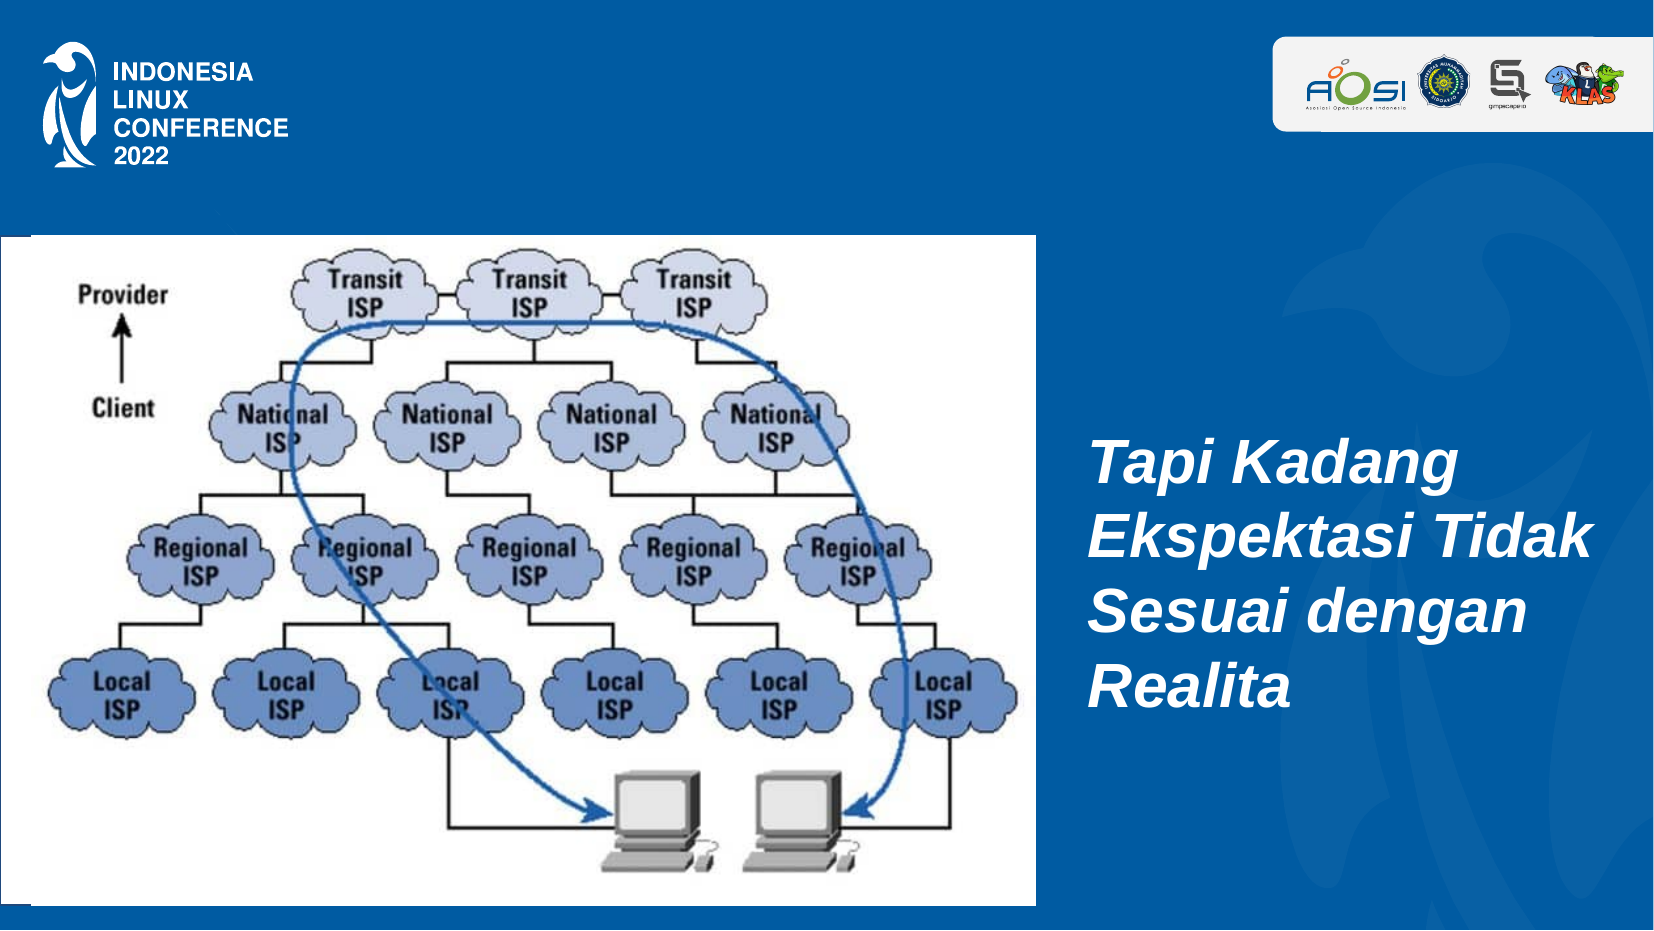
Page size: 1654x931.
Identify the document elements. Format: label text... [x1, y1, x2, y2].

picture [1417, 54, 1471, 108]
picture [1545, 62, 1624, 105]
text_box [0, 235, 31, 906]
picture [31, 235, 1036, 906]
text_box Tapi Kadang Ekspektasi Tidak Sesuai dengan Realita [1087, 235, 1607, 906]
